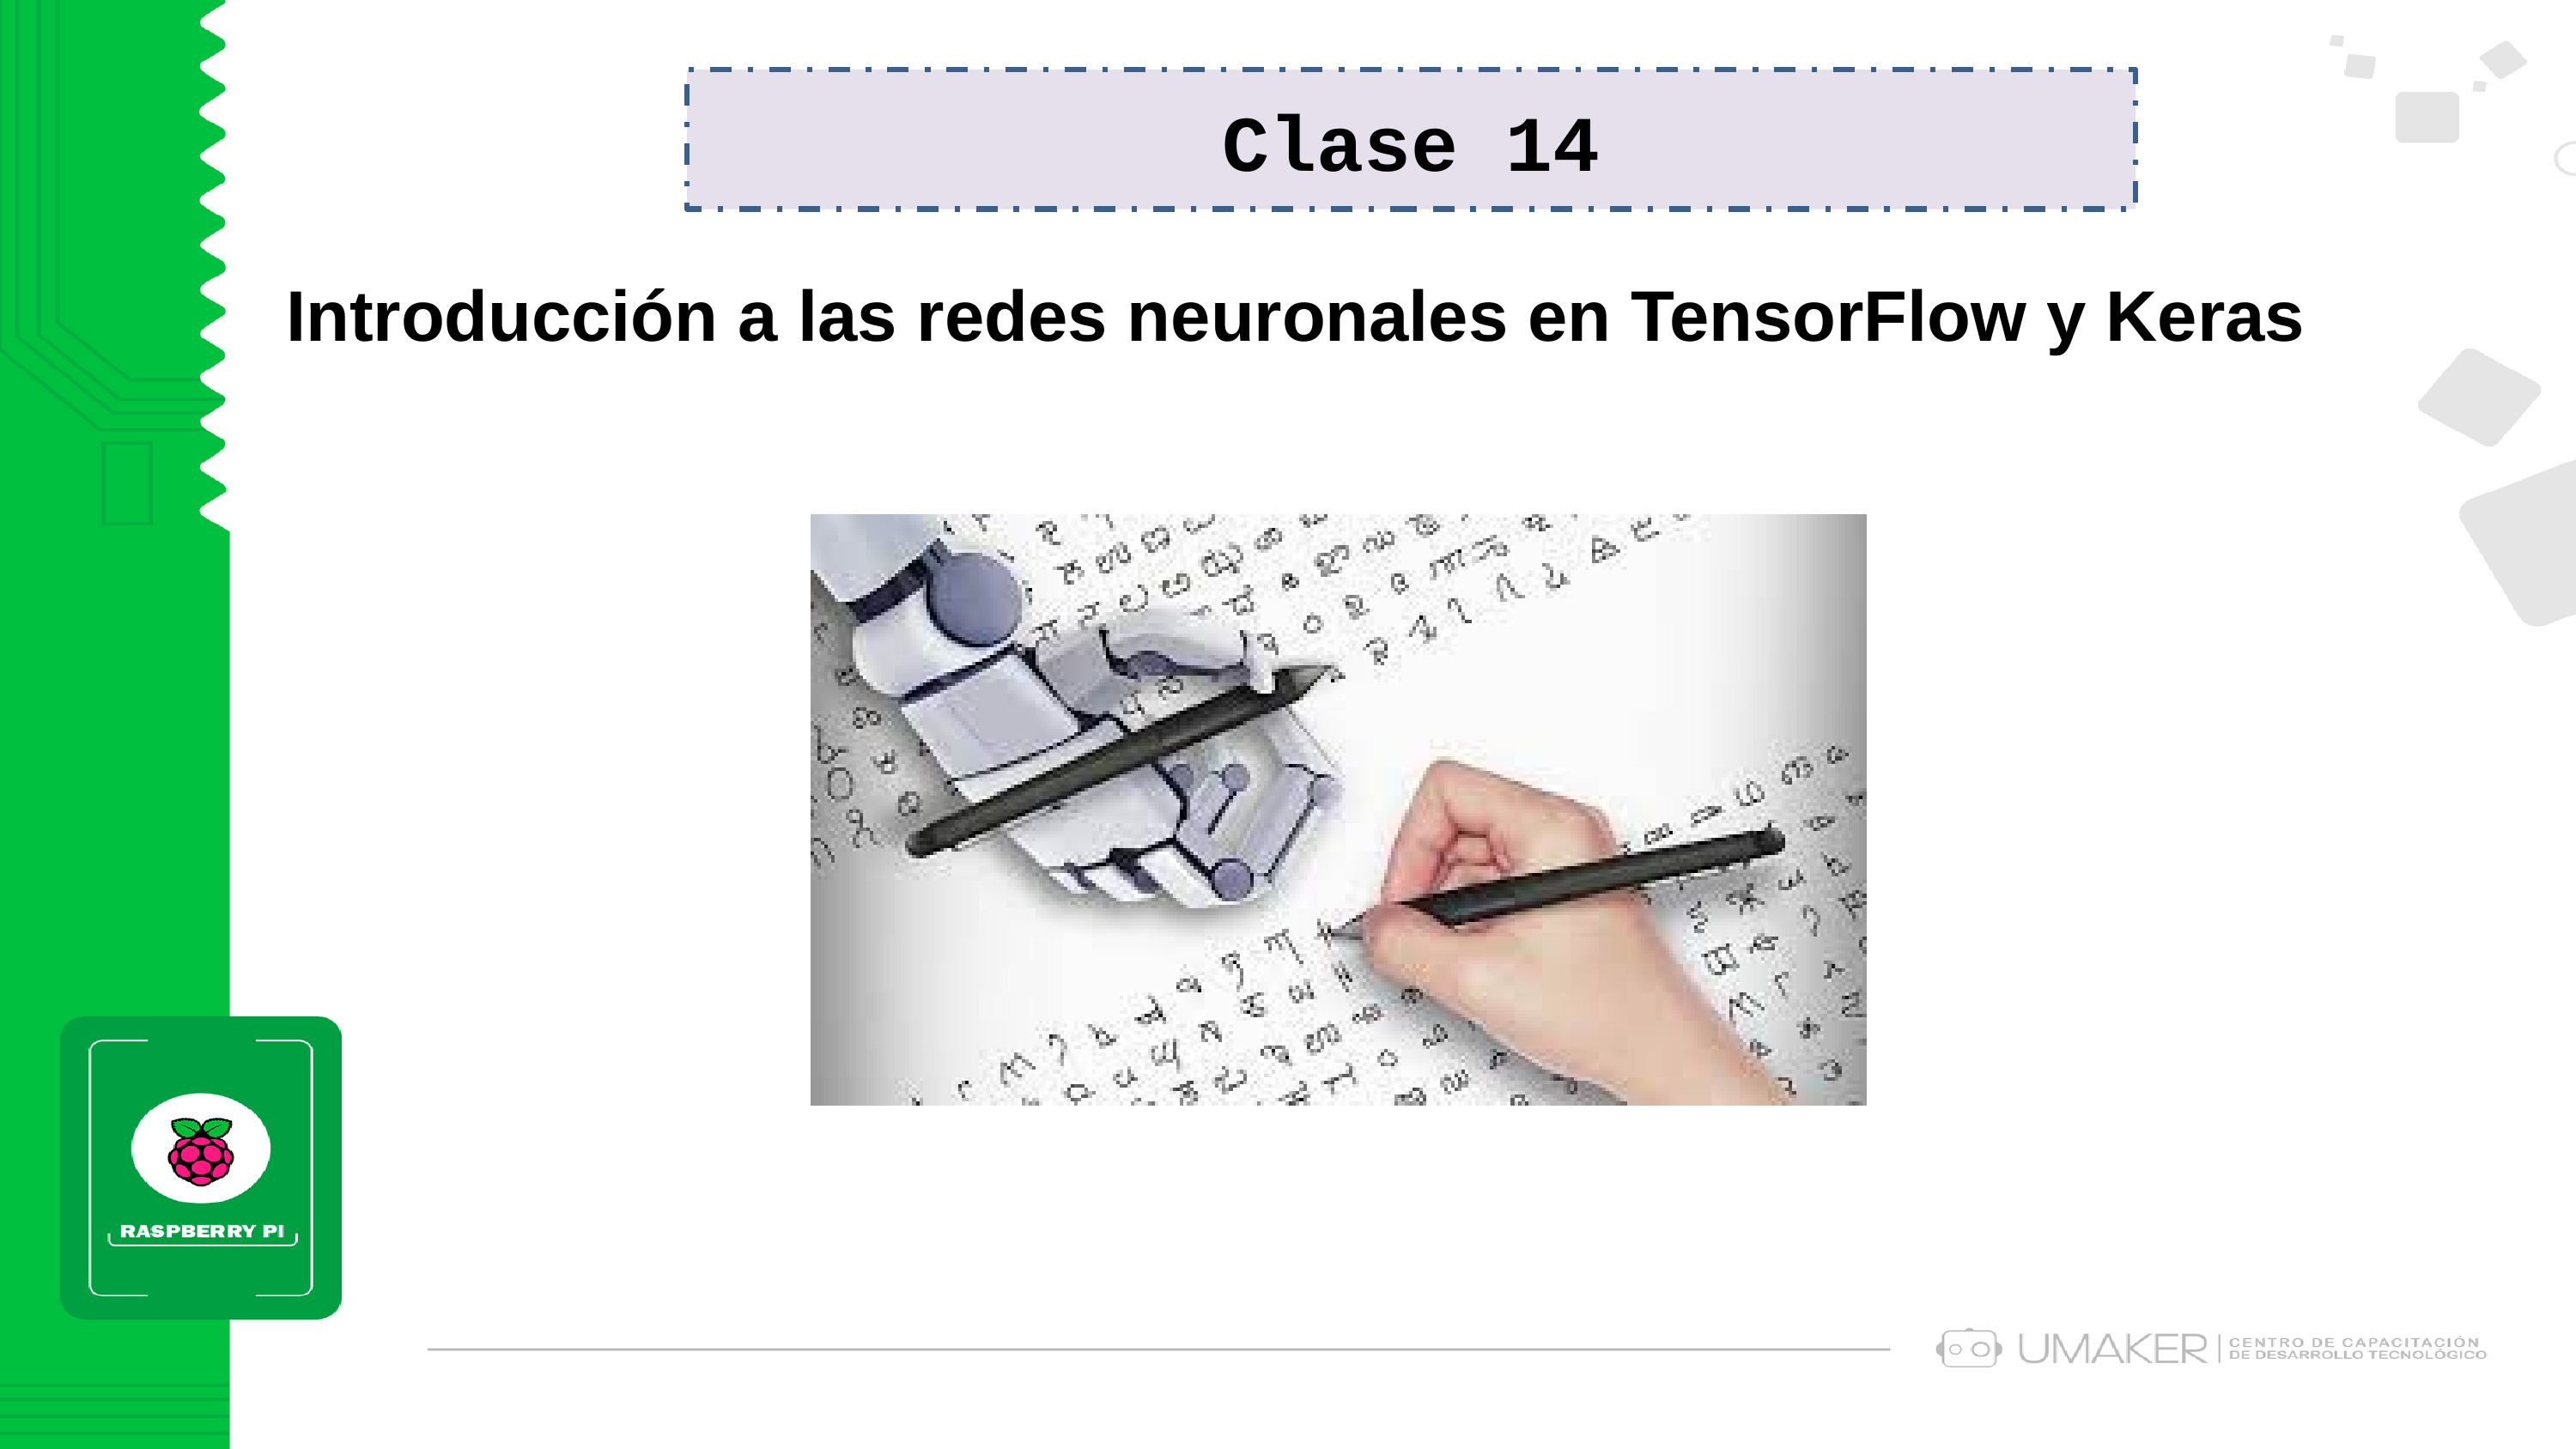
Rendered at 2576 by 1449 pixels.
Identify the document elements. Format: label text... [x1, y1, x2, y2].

text_box Clase 14 [687, 70, 2136, 209]
text_box Introducción a las redes neuronales en TensorFlow y Keras [229, 264, 2363, 416]
picture [0, 0, 2576, 1449]
